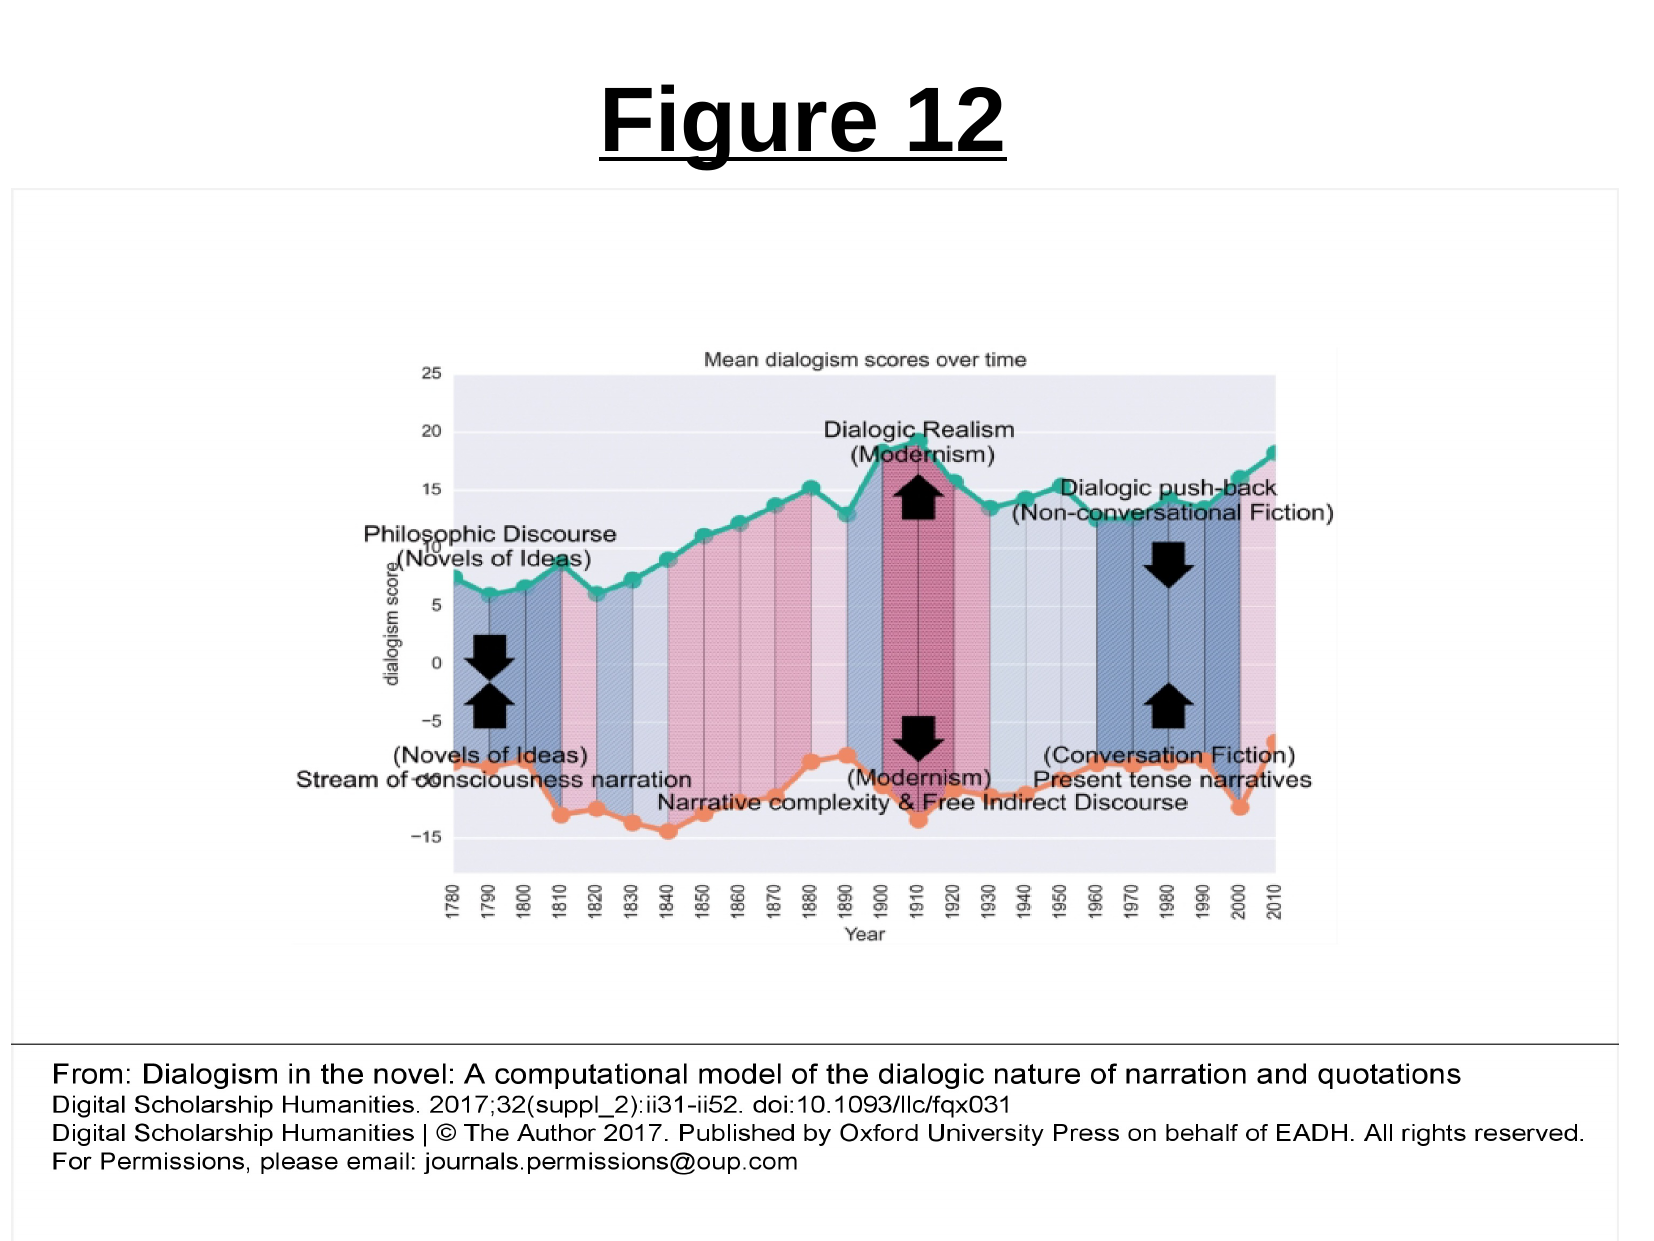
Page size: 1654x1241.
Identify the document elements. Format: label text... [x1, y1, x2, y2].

picture [11, 188, 1619, 1241]
title Figure 12 [448, 38, 1158, 188]
